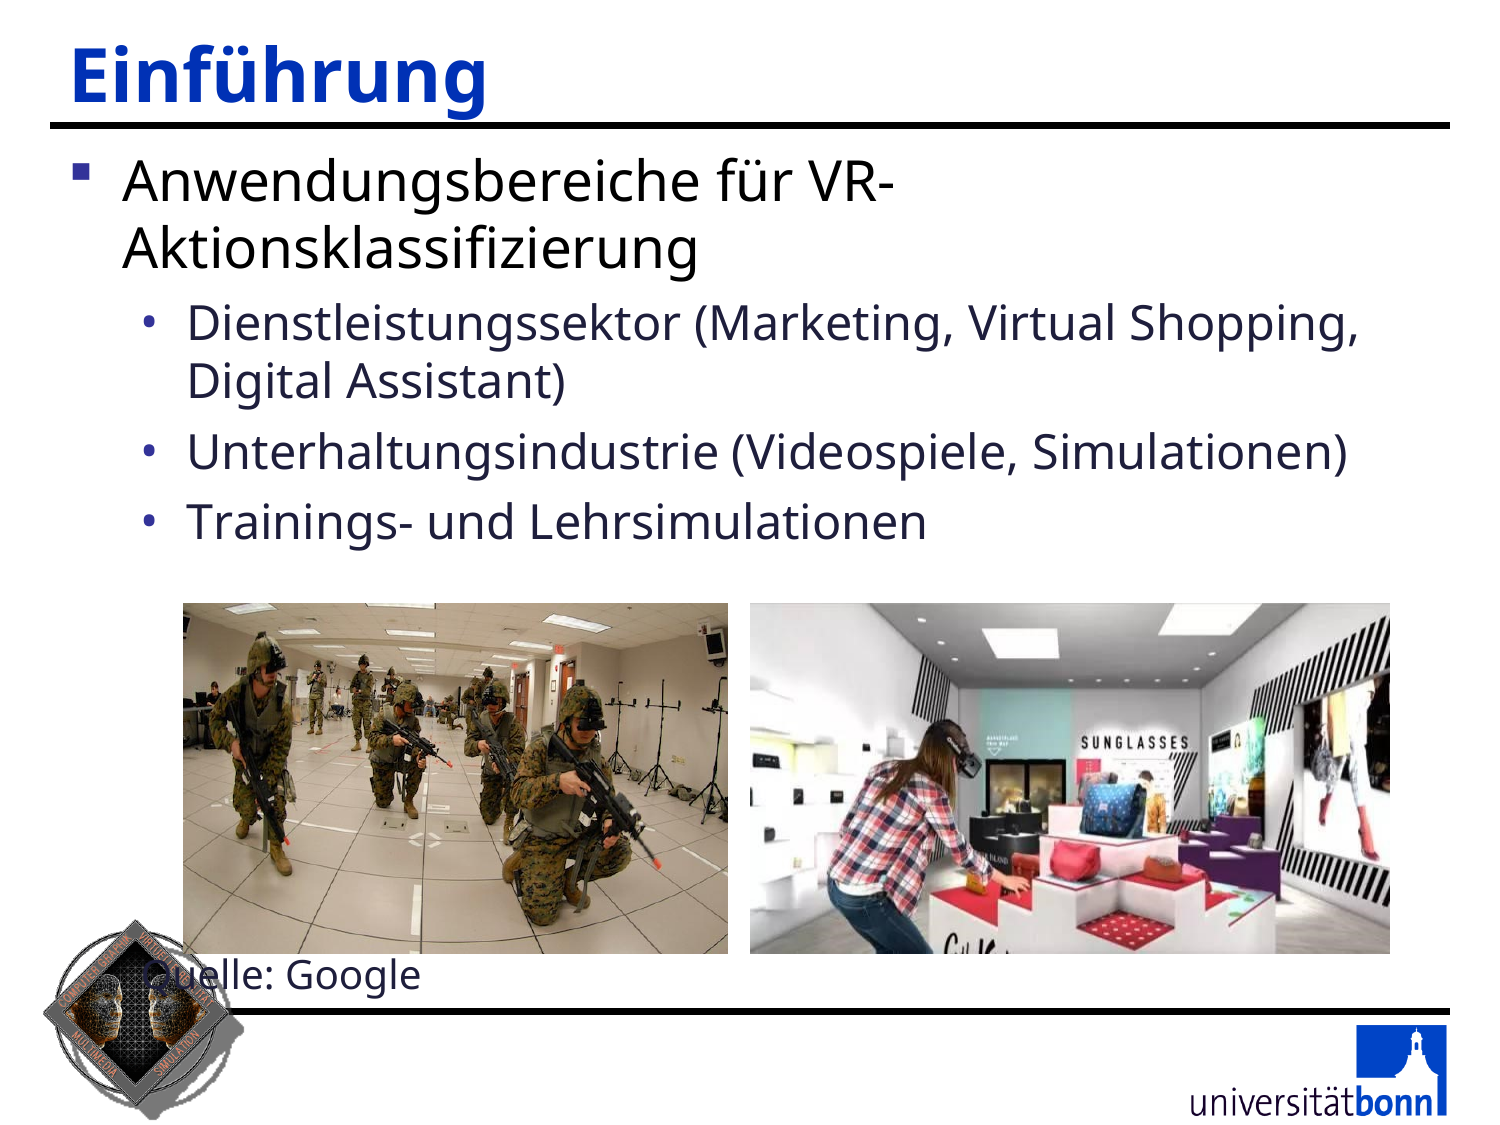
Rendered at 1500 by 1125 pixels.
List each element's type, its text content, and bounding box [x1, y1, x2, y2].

picture [183, 603, 728, 954]
list Anwendungsbereiche für VR-Aktionsklassifizierung Dienstleistungssektor (Marketing, Virtual Shopping, Digital Assistant) Unterhaltungsindustrie (Videospiele, Simulationen) Trainings- und Lehrsimulationen Quelle: Google [53, 137, 1447, 1012]
picture [41, 917, 229, 1106]
title Einführung [53, 18, 1447, 126]
picture [1189, 1023, 1448, 1117]
picture [750, 603, 1390, 955]
